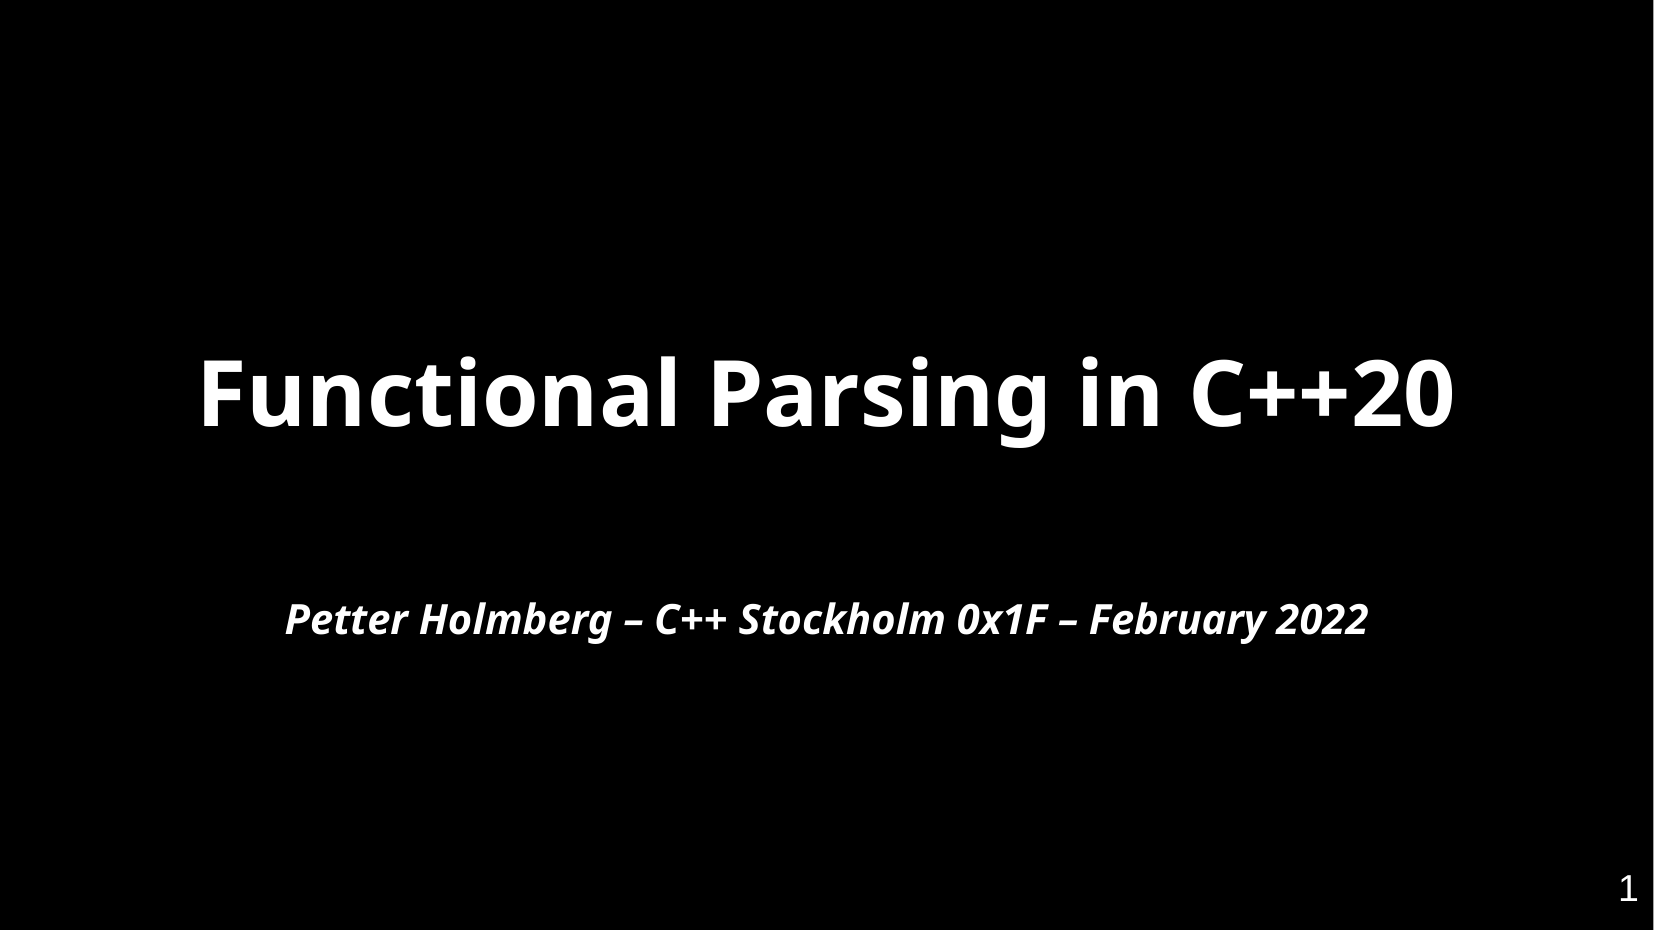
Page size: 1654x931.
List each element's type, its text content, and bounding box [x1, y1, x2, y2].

subtitle Functional Parsing in C++20 Petter Holmberg – C++ Stockholm 0x1F – February 2022 [82, 217, 1571, 758]
text_box <number> [1024, 860, 1654, 931]
